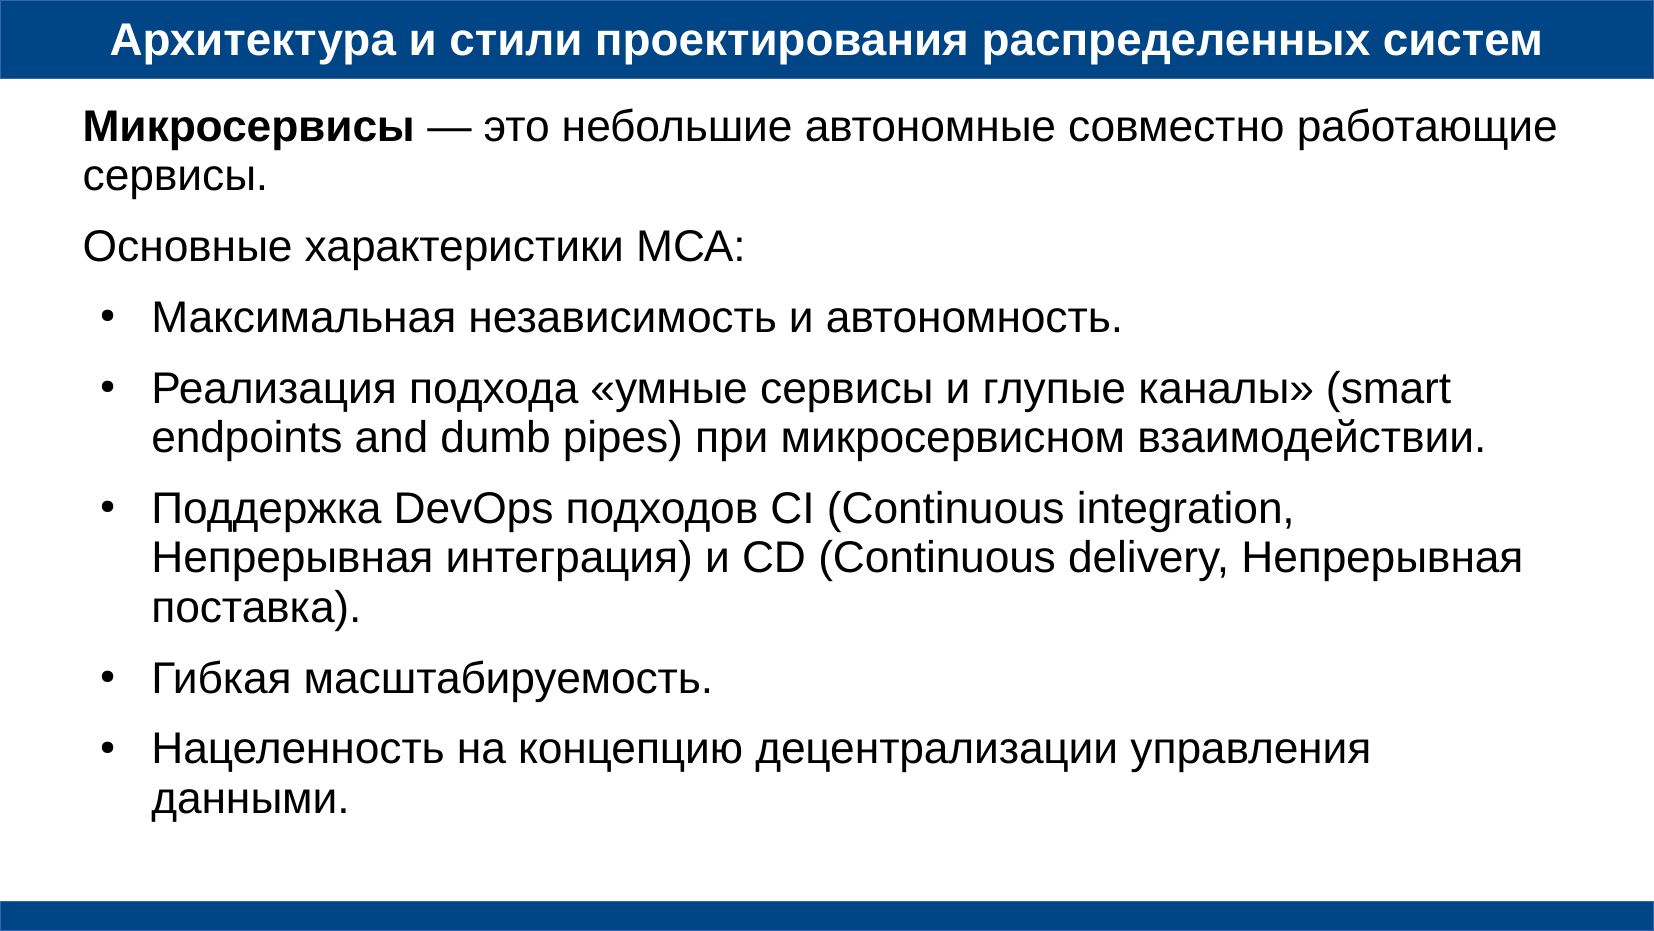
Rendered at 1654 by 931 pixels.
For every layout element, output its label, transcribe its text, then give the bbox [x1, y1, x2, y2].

list Микросервисы — это небольшие автономные совместно работающие сервисы. Основные характеристики МСА: Максимальная независимость и автономность. Реализация подхода «умные сервисы и глупые каналы» (smart endpoints and dumb pipes) при микросервисном взаимодействии. Поддержка DevOps подходов CI (Continuous integration, Непрерывная интеграция) и CD (Continuous delivery, Непрерывная поставка). Гибкая масштабируемость. Нацеленность на концепцию децентрализации управления данными. [82, 101, 1571, 826]
title Архитектура и стили проектирования распределенных систем [0, 0, 1654, 79]
